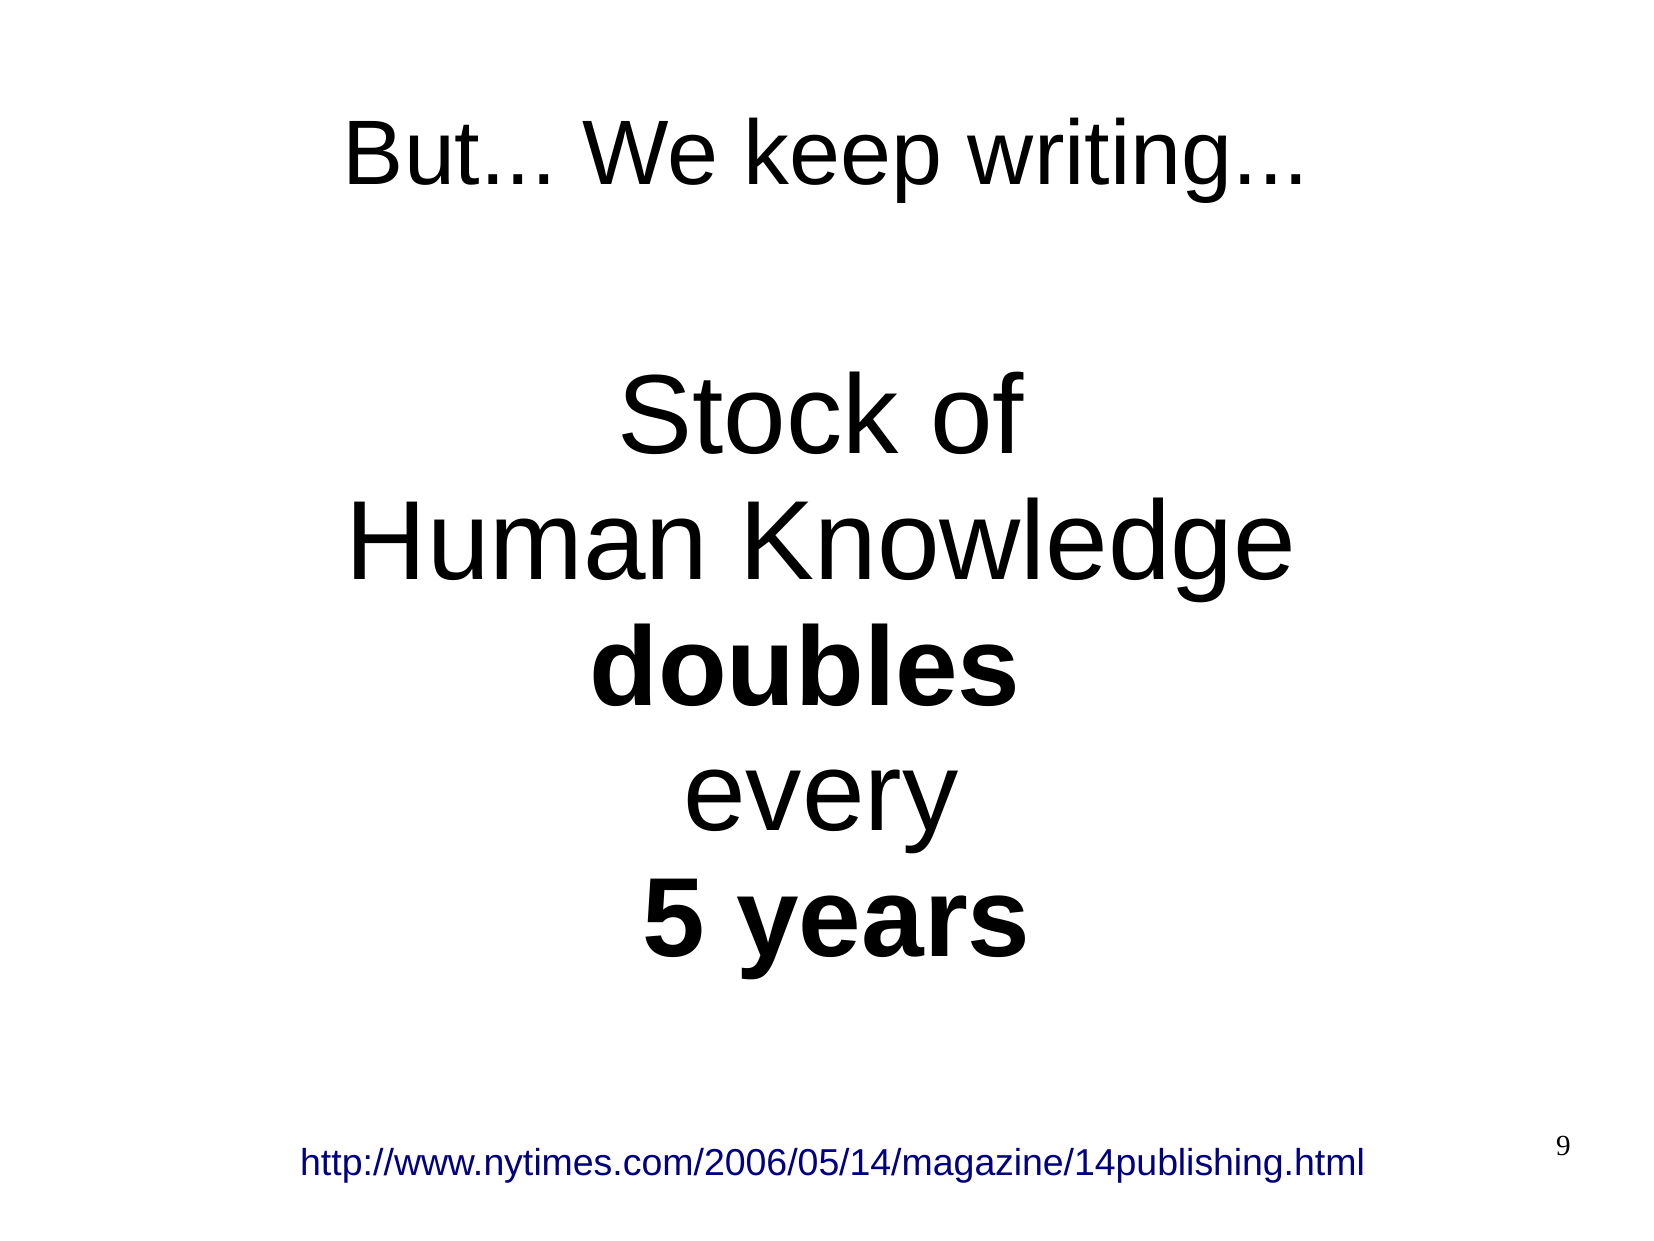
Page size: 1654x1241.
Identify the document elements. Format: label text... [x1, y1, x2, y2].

subtitle Stock of Human Knowledge doubles every 5 years [76, 352, 1565, 980]
title But... We keep writing... [82, 49, 1571, 257]
text_box http://www.nytimes.com/2006/05/14/magazine/14publishing.html [285, 1133, 1388, 1191]
